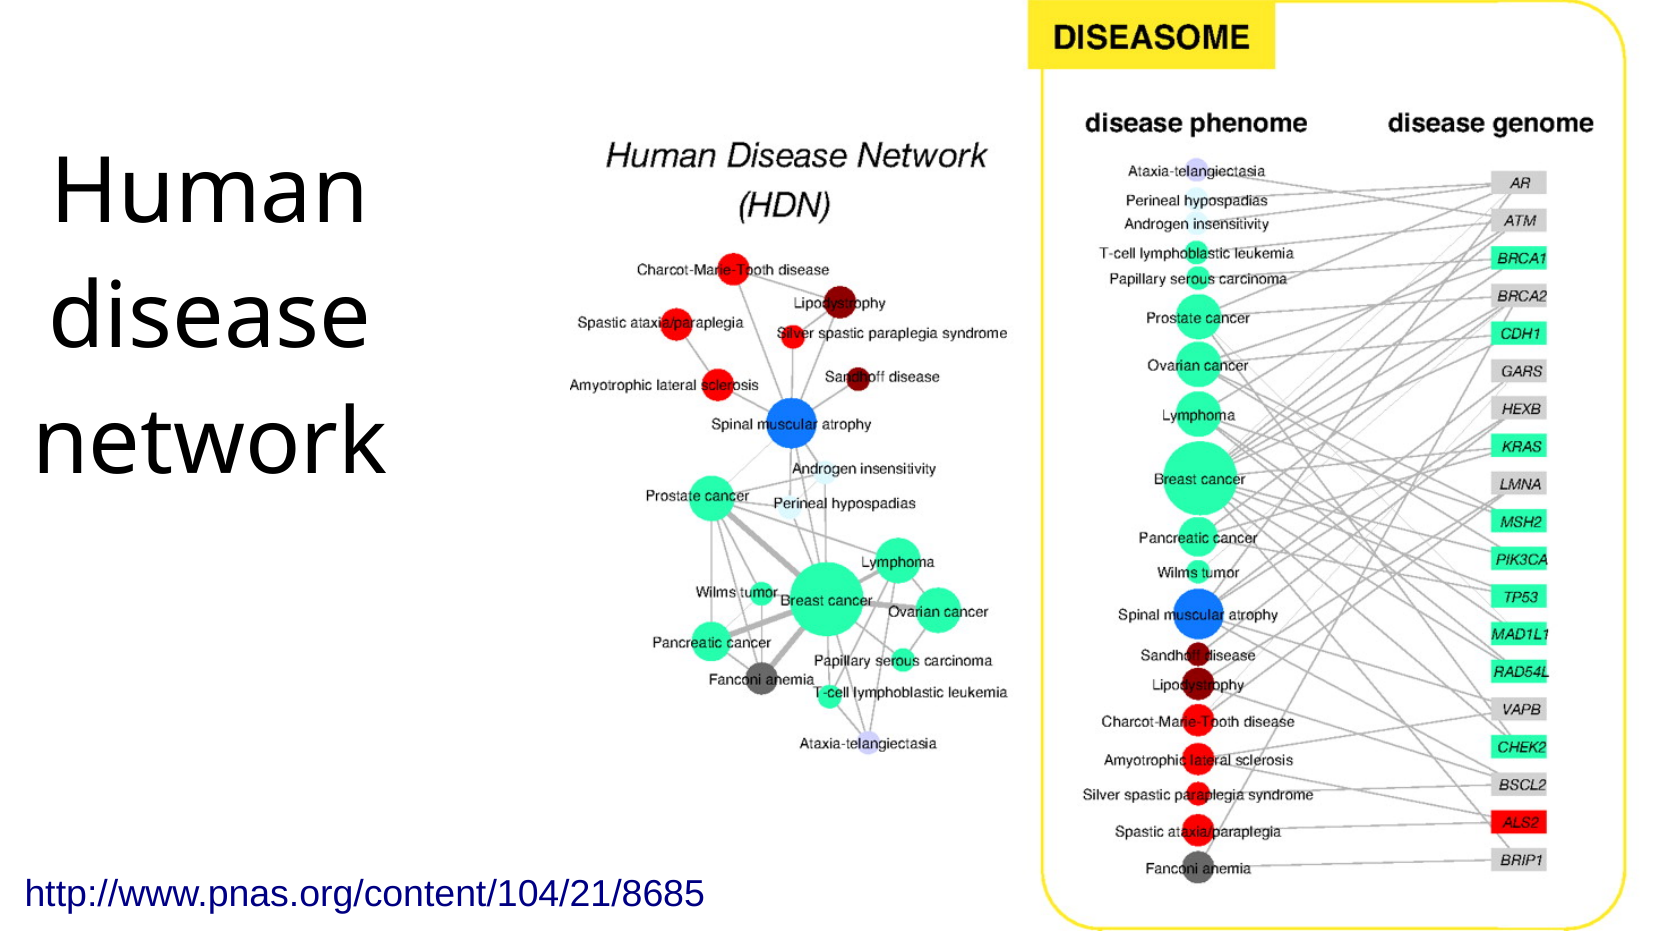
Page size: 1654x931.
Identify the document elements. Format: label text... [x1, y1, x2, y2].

text_box http://www.pnas.org/content/104/21/8685 [9, 864, 721, 922]
picture [570, 0, 1652, 931]
title Human disease network [15, 15, 406, 611]
